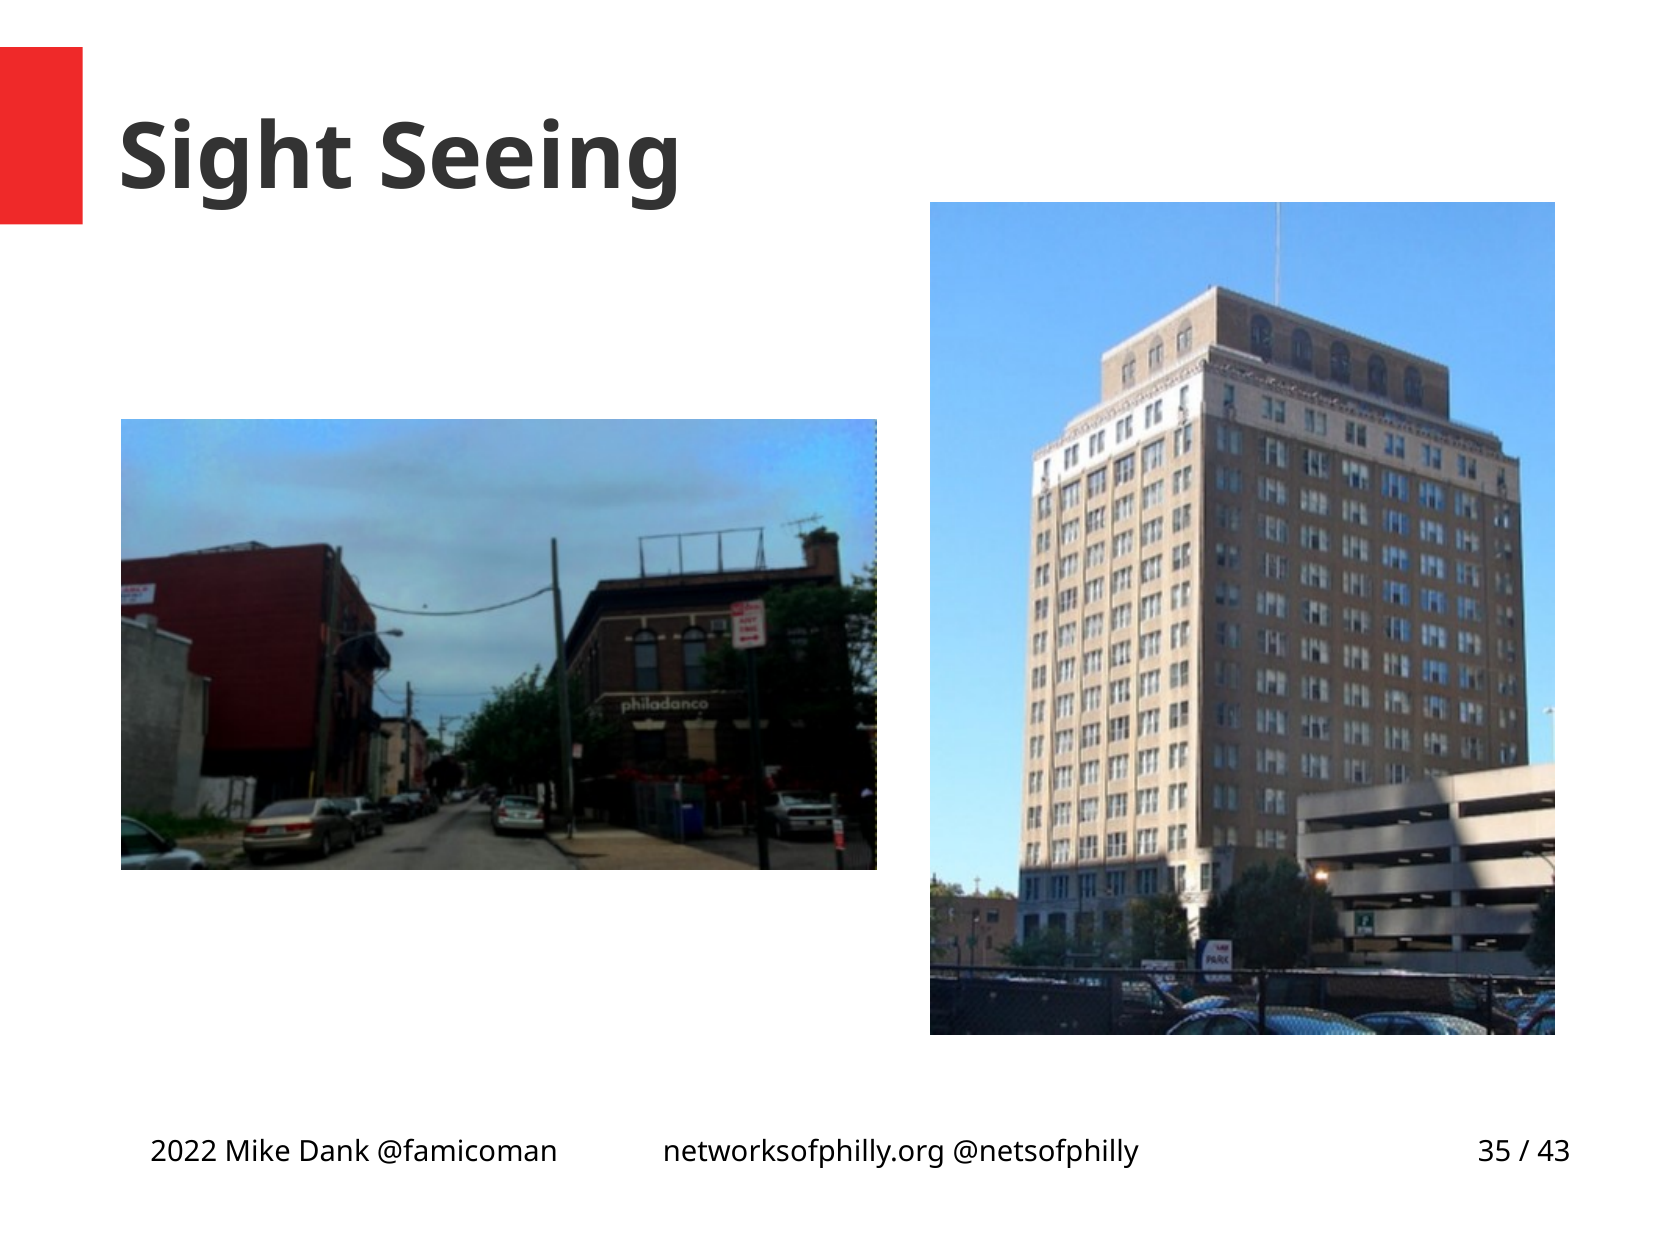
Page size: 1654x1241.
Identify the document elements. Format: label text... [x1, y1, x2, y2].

picture [930, 202, 1555, 1036]
picture [121, 419, 877, 871]
title Sight Seeing [118, 49, 1571, 257]
